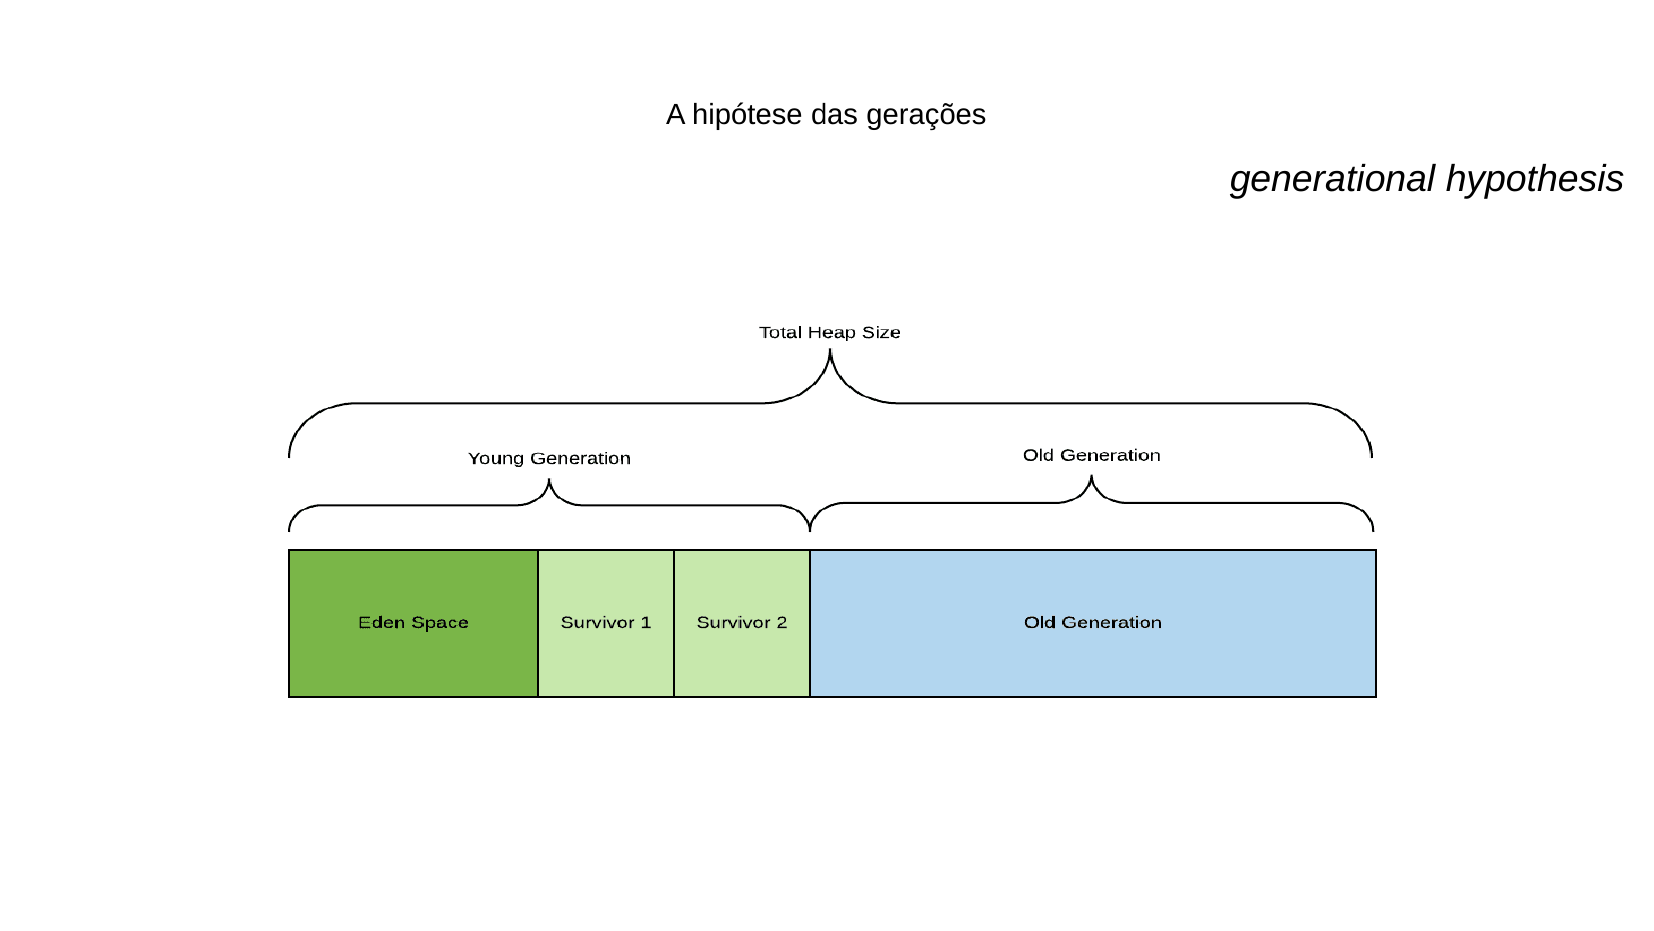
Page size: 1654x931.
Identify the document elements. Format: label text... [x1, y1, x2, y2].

picture [210, 284, 1456, 736]
title A hipótese das gerações [82, 37, 1571, 193]
text_box generational hypothesis [1215, 150, 1650, 207]
